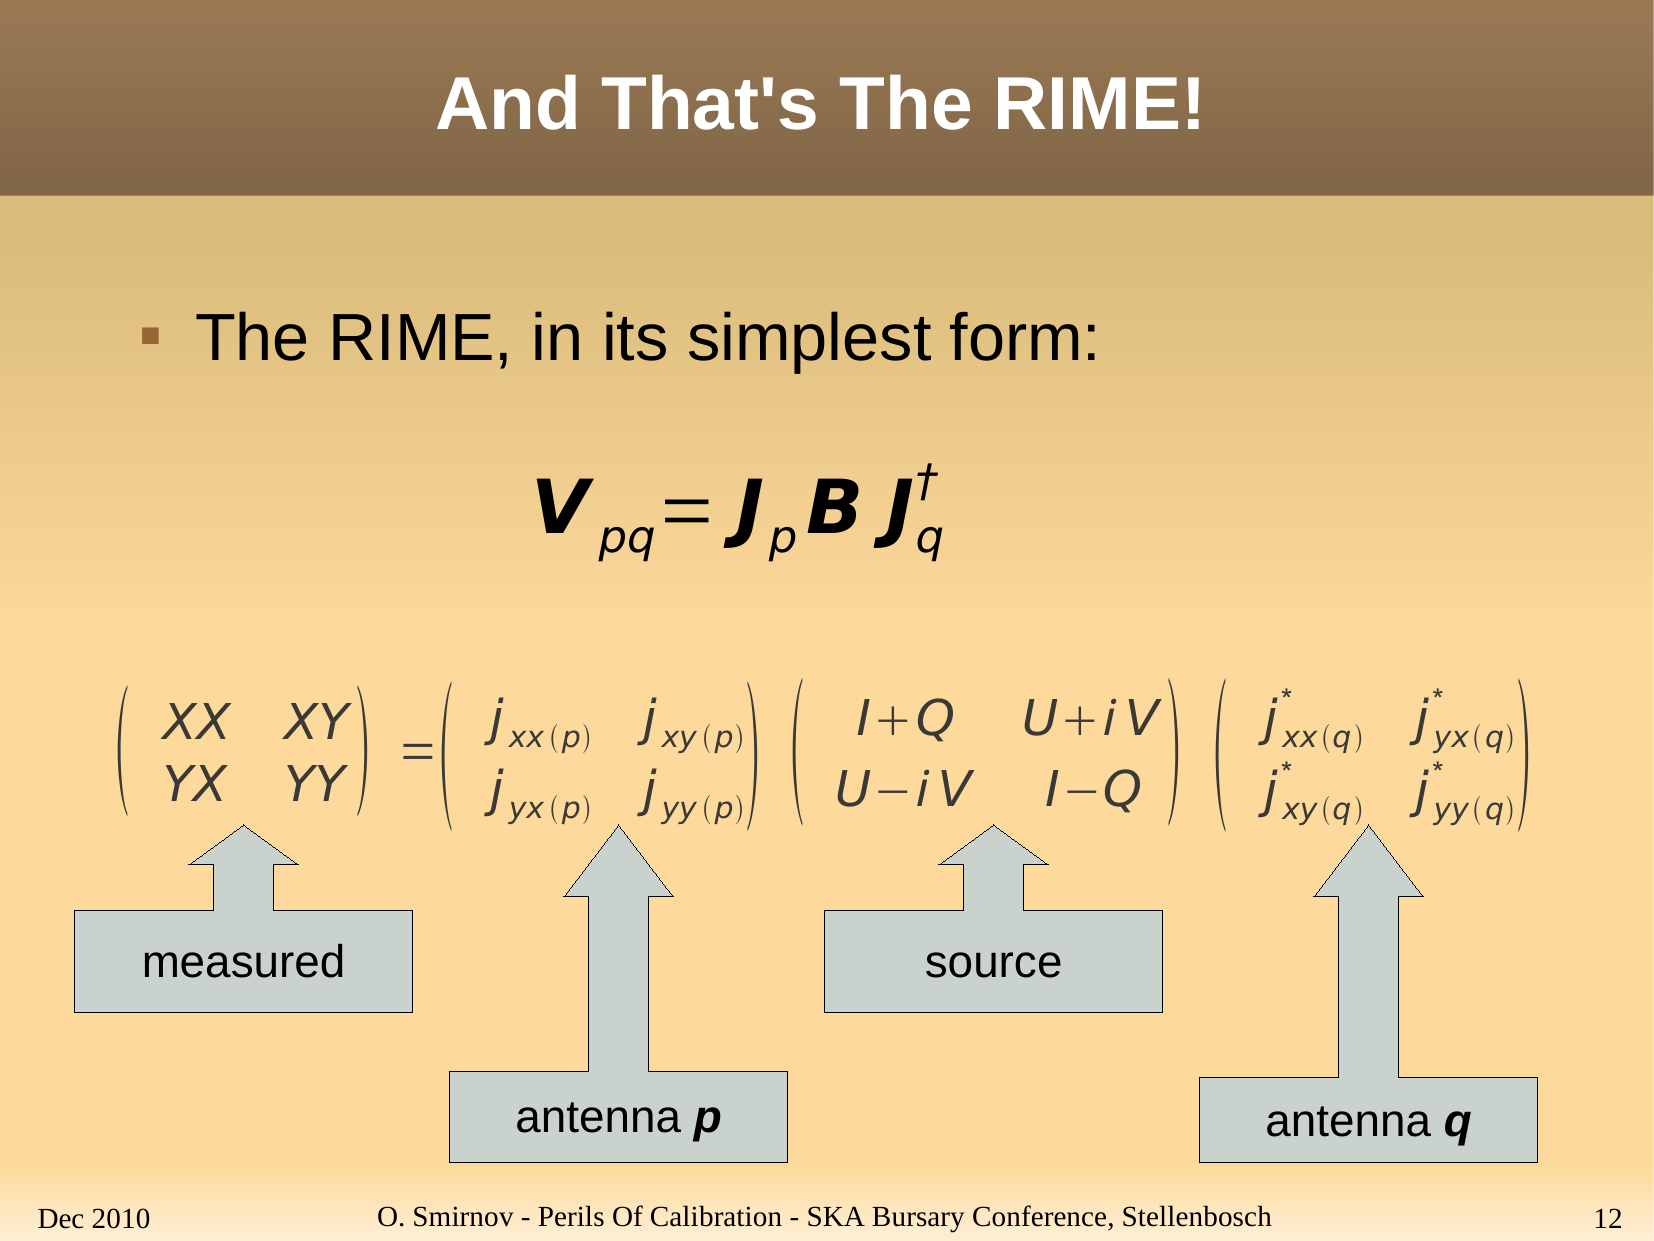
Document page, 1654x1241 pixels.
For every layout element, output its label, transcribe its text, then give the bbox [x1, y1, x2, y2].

chart [525, 488, 951, 563]
chart [107, 675, 1538, 835]
text_box antenna q [1199, 824, 1538, 1163]
text_box antenna p [449, 824, 788, 1163]
picture [0, 0, 1654, 1241]
text_box measured [74, 824, 413, 1013]
list The RIME, in its simplest form: [124, 300, 1613, 488]
text_box source [824, 824, 1163, 1013]
title And That's The RIME! [76, 0, 1565, 208]
